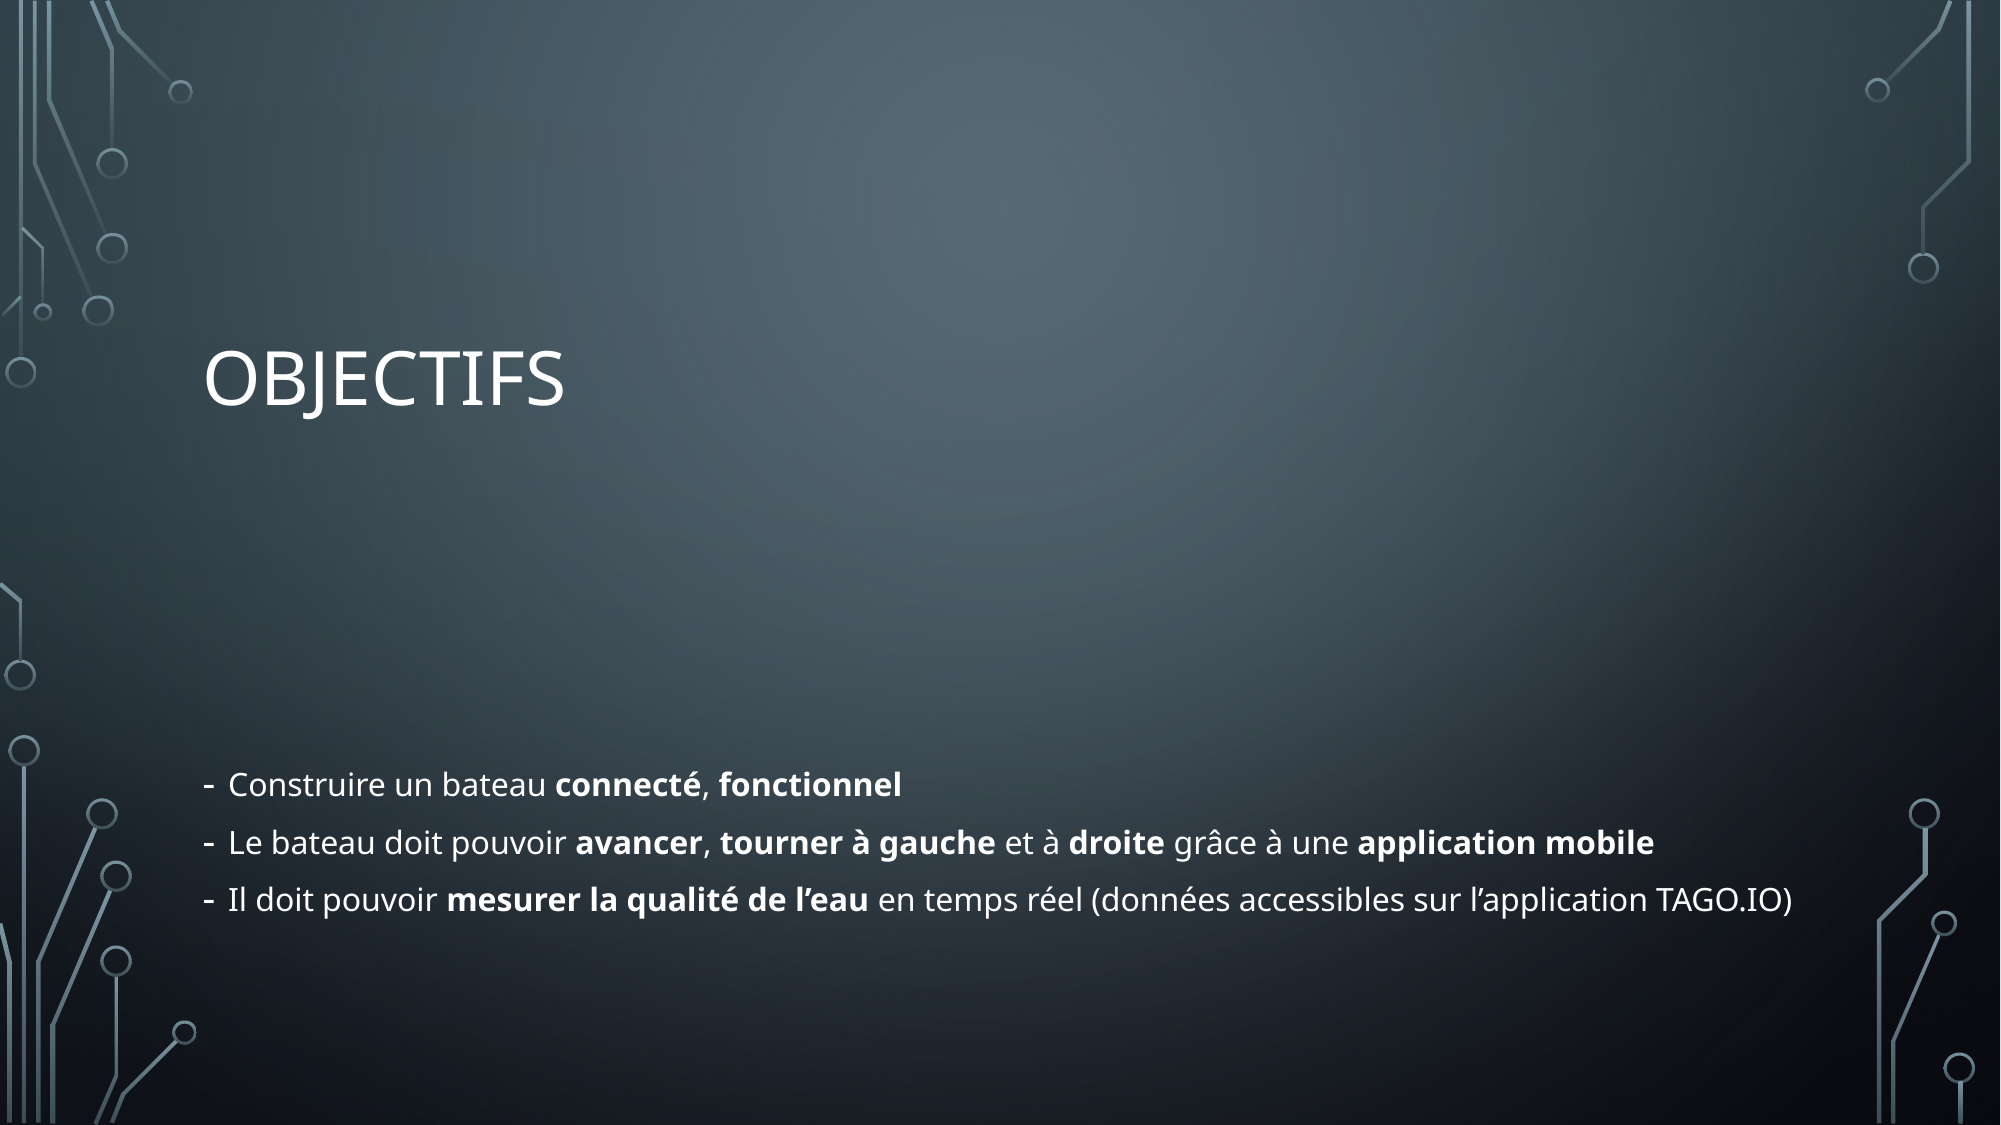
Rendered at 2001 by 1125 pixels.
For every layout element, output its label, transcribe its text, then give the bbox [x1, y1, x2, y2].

title objectifs [187, 99, 1813, 363]
list Construire un bateau connecté, fonctionnel Le bateau doit pouvoir avancer, tourner à gauche et à droite grâce à une application mobile Il doit pouvoir mesurer la qualité de l’eau en temps réel (données accessibles sur l’application TAGO.IO) [187, 363, 1813, 862]
